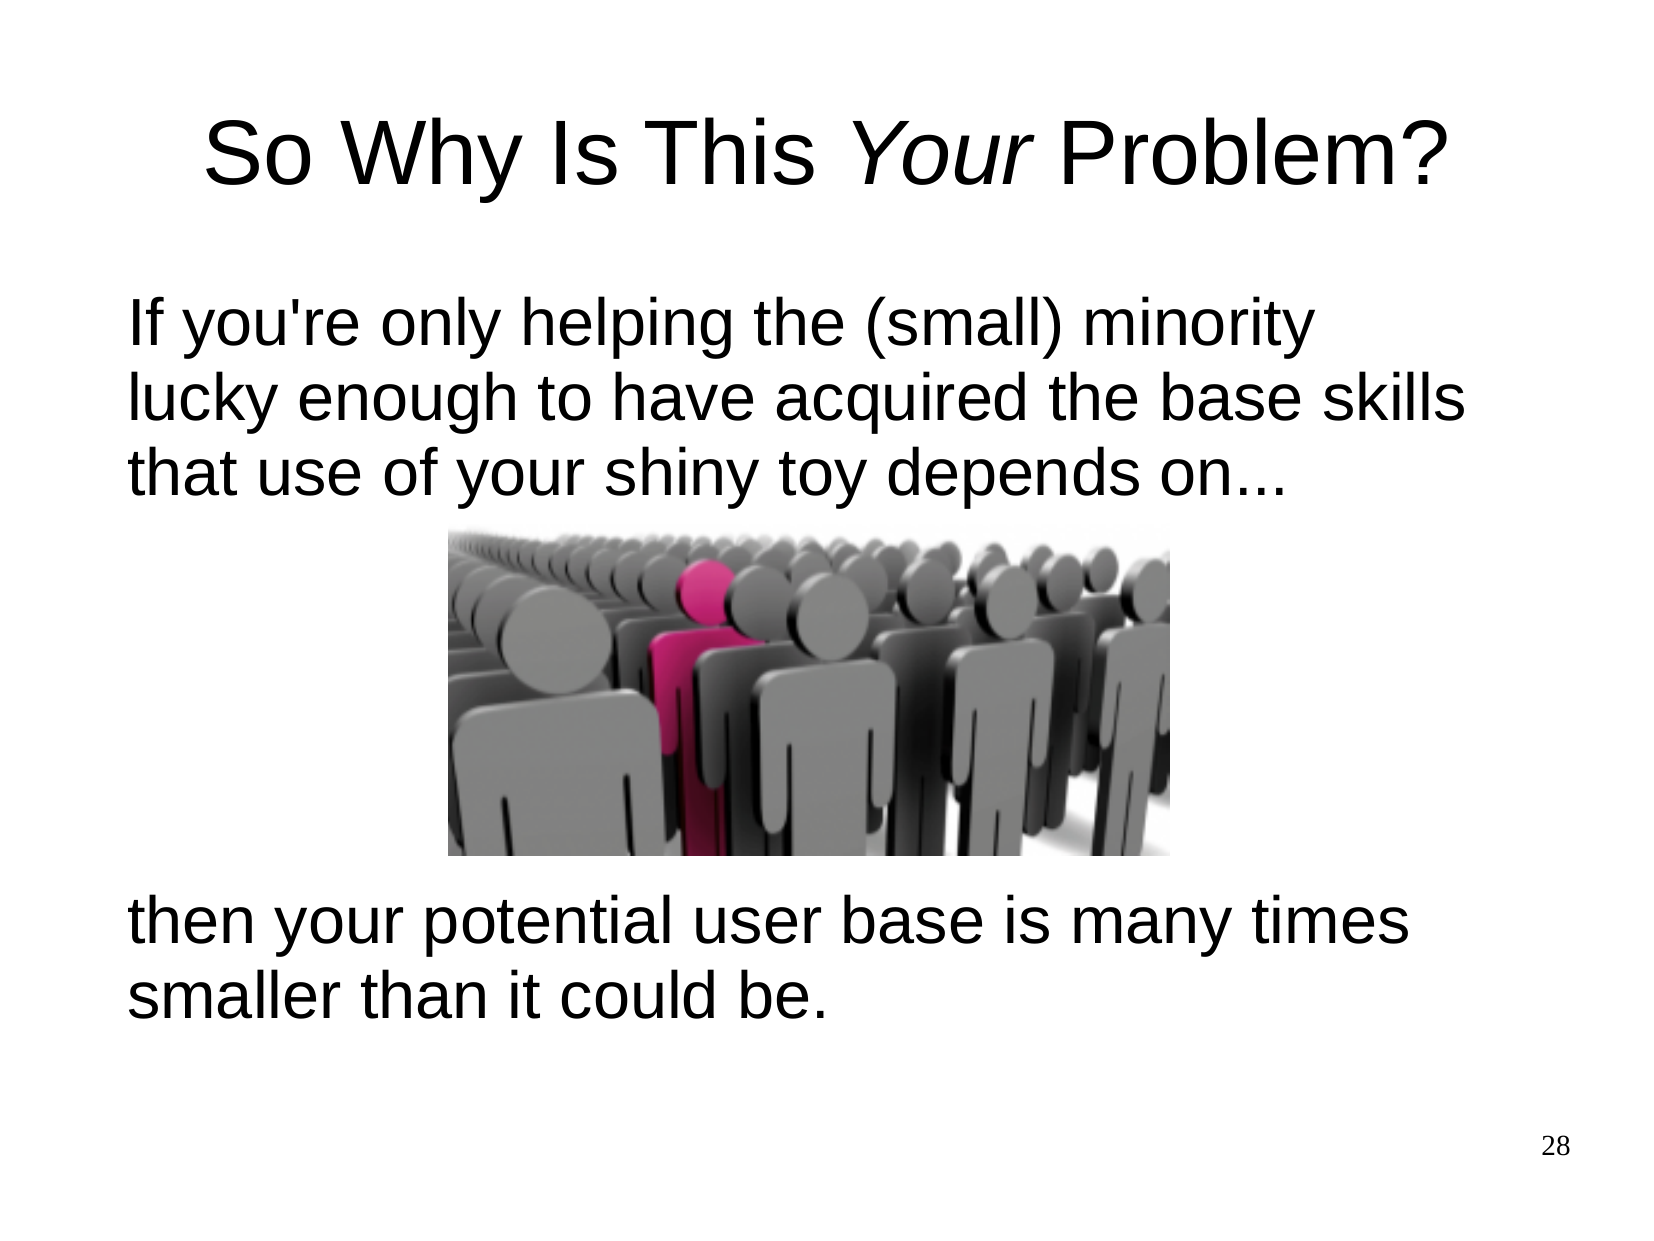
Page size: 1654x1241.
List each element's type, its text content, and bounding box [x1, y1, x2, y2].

picture [448, 523, 1170, 856]
text_box If you're only helping the (small) minority lucky enough to have acquired the base skills that use of your shiny toy depends on... then your potential user base is many times smaller than it could be. [112, 277, 1484, 1038]
title So Why Is This Your Problem? [82, 49, 1571, 257]
